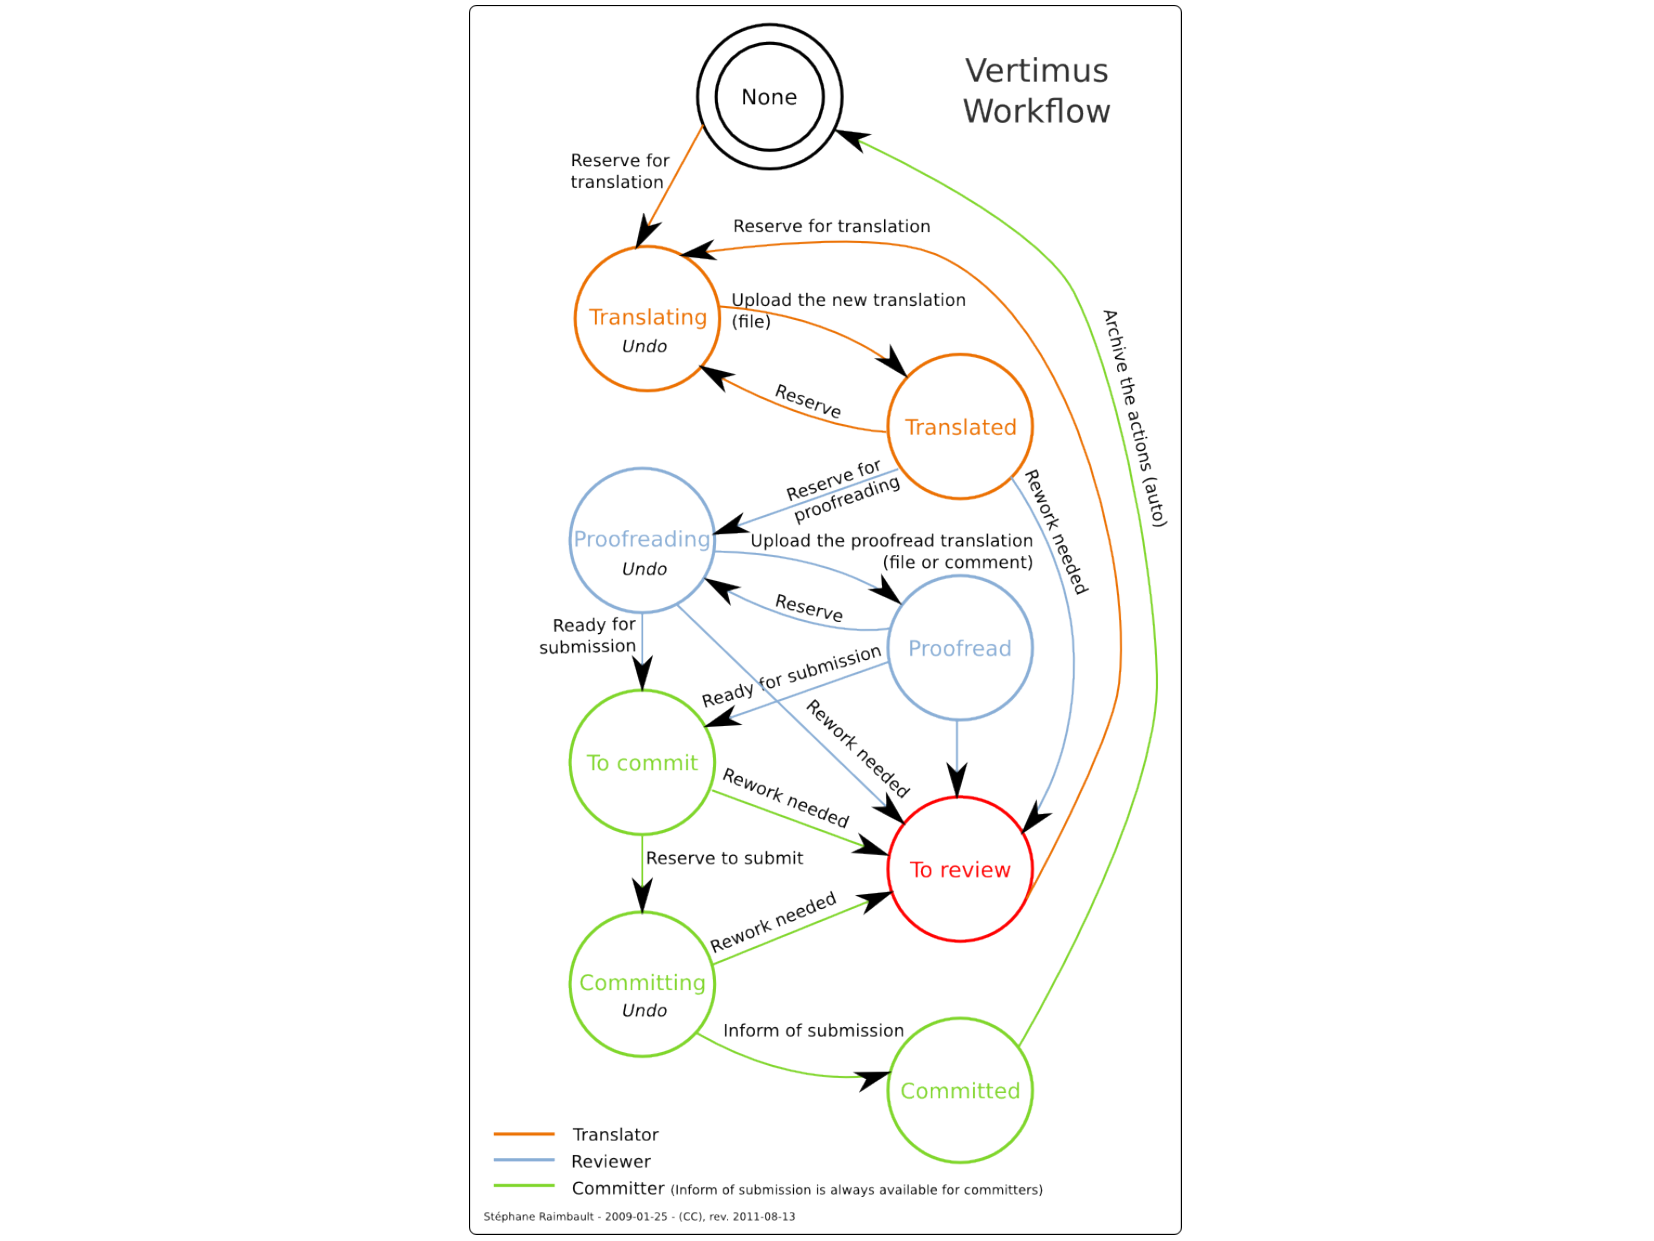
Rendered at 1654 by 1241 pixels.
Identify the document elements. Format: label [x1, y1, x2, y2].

picture [469, 5, 1182, 1236]
